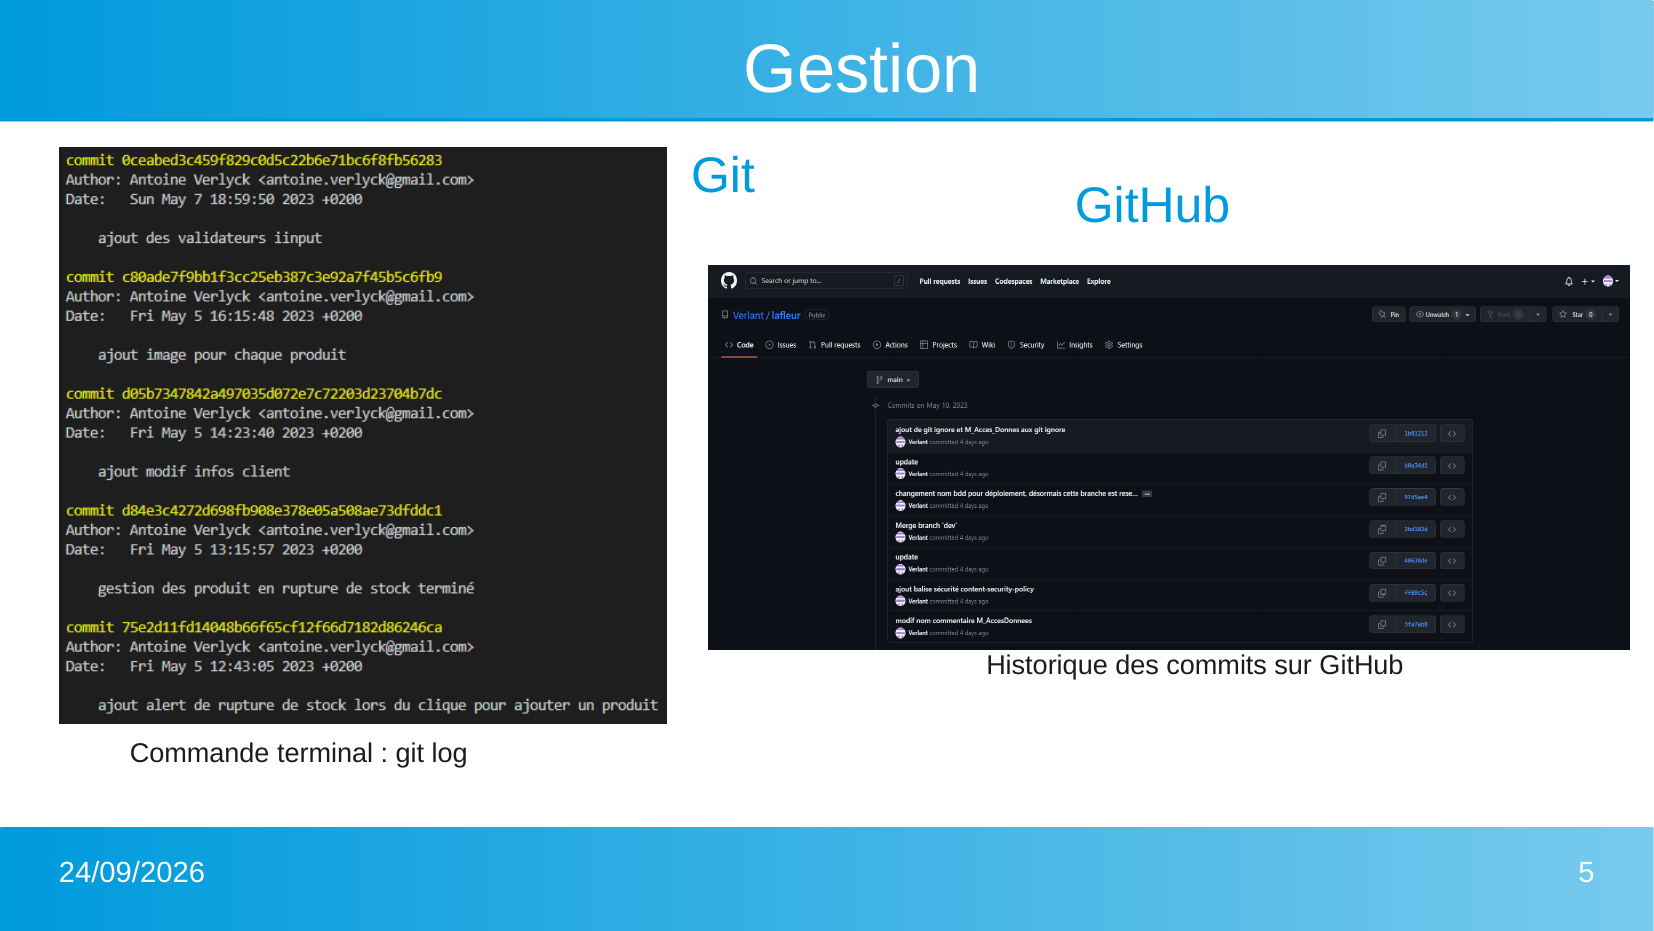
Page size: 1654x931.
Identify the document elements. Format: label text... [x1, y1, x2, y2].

picture [59, 147, 667, 724]
list Historique des commits sur GitHub [915, 649, 1418, 709]
picture [708, 265, 1630, 650]
title Gestion [59, 29, 1595, 108]
list Git [667, 147, 857, 207]
list Commande terminal : git log [59, 738, 562, 798]
list GitHub [1003, 177, 1506, 237]
